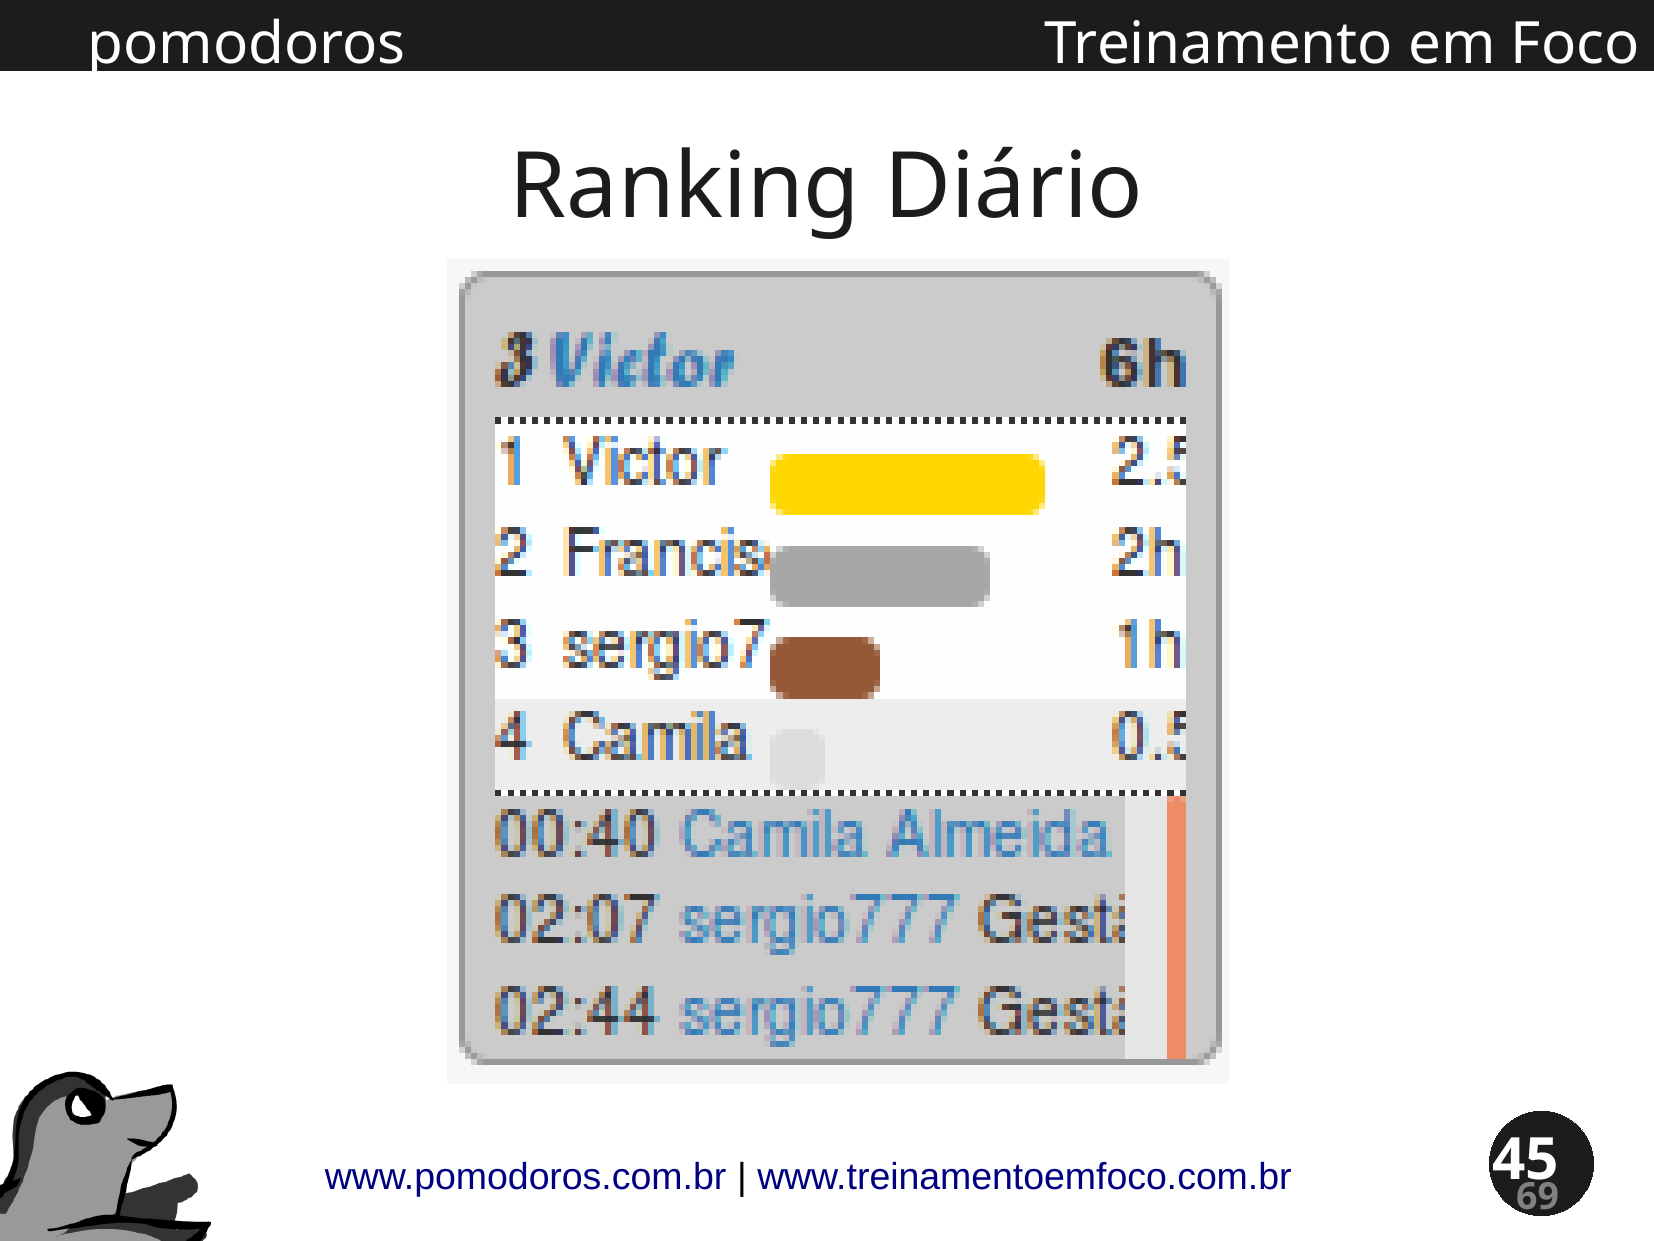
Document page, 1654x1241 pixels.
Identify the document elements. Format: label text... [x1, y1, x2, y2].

picture [0, 1003, 249, 1241]
picture [447, 259, 1229, 1084]
title Ranking Diário [82, 78, 1571, 287]
